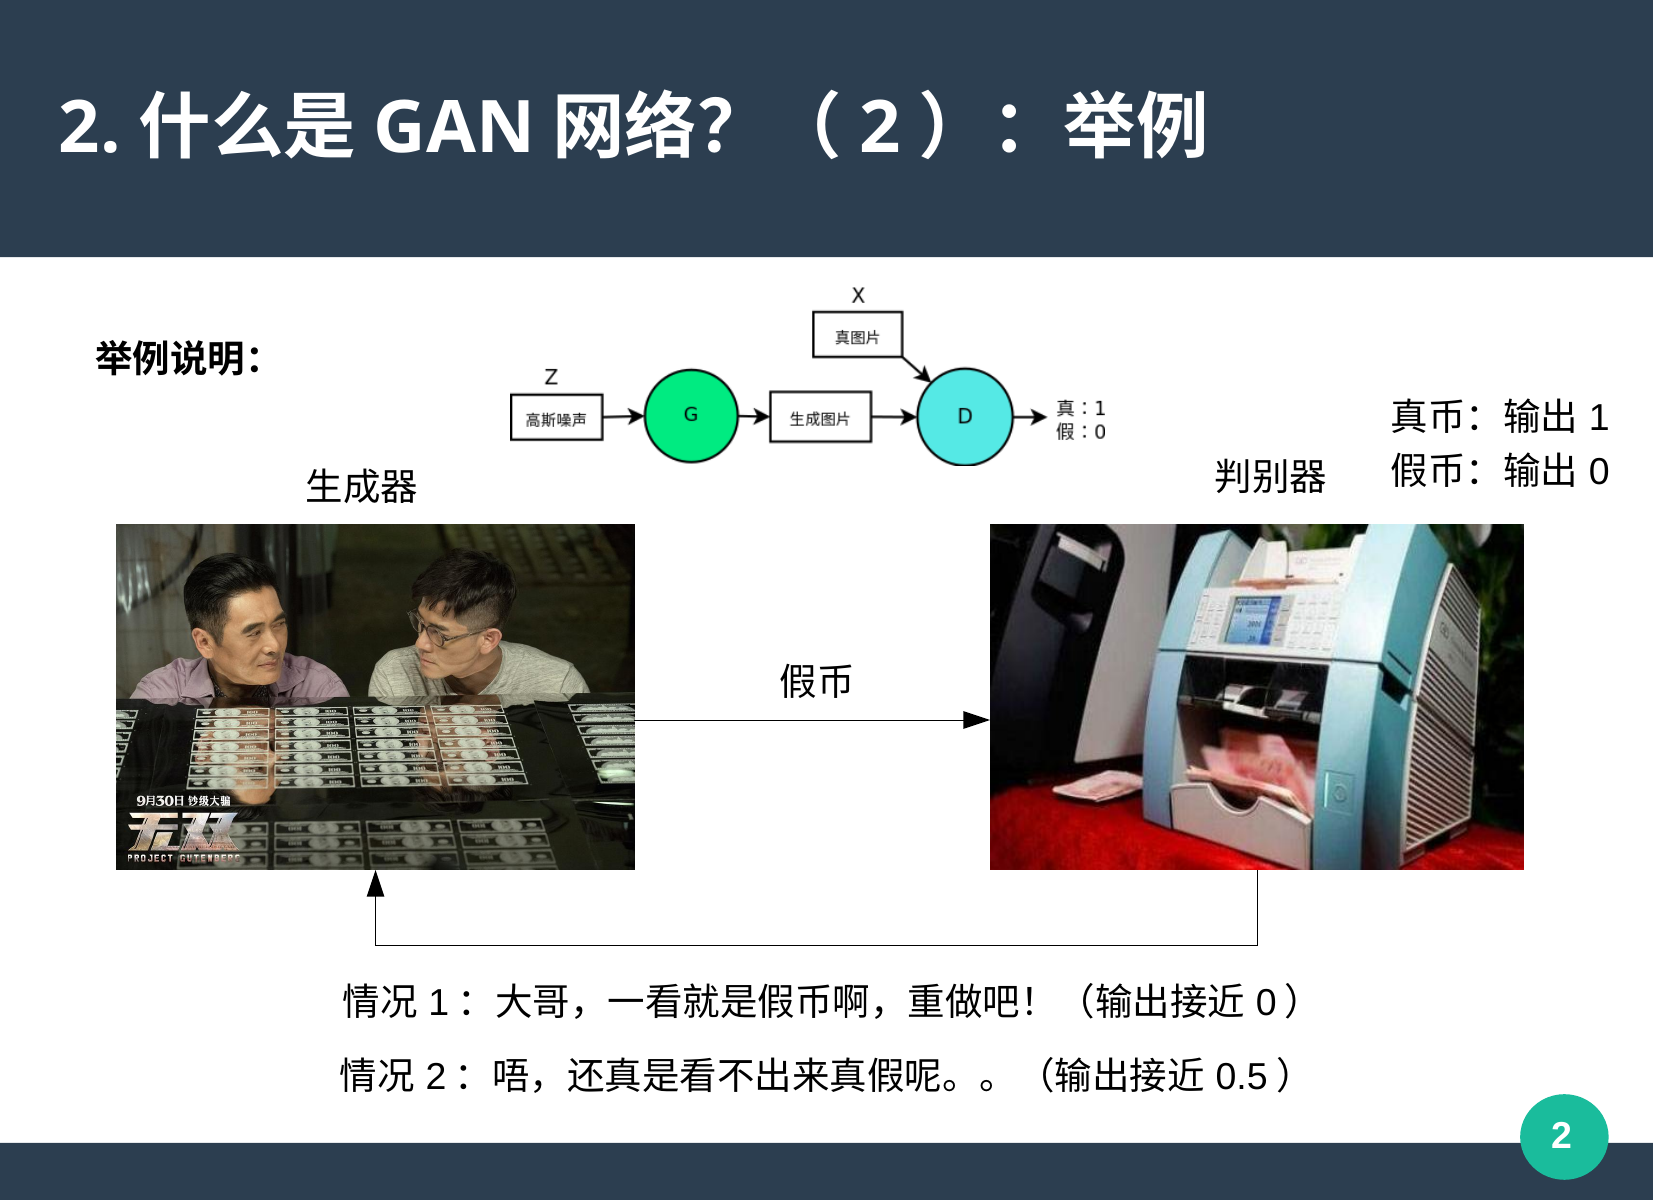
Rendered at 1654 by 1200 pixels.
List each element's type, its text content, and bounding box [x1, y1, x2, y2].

picture [990, 524, 1524, 871]
text_box 判别器 [1200, 439, 1343, 540]
text_box 2 [1536, 1104, 1641, 1175]
text_box 假币 [765, 645, 870, 716]
text_box 真币：输出1 假币：输出0 [1375, 379, 1625, 506]
text_box 生成器 [290, 450, 434, 551]
text_box 2.什么是GAN网络？（2）：举例 [58, 47, 1594, 200]
text_box 情况1：大哥，一看就是假币啊，重做吧！（输出接近0） [327, 964, 1338, 1036]
picture [116, 524, 635, 871]
picture [510, 284, 1105, 466]
text_box 举例说明： [80, 321, 510, 436]
text_box 情况2：唔，还真是看不出来真假呢。。（输出接近0.5） [325, 1038, 1329, 1109]
